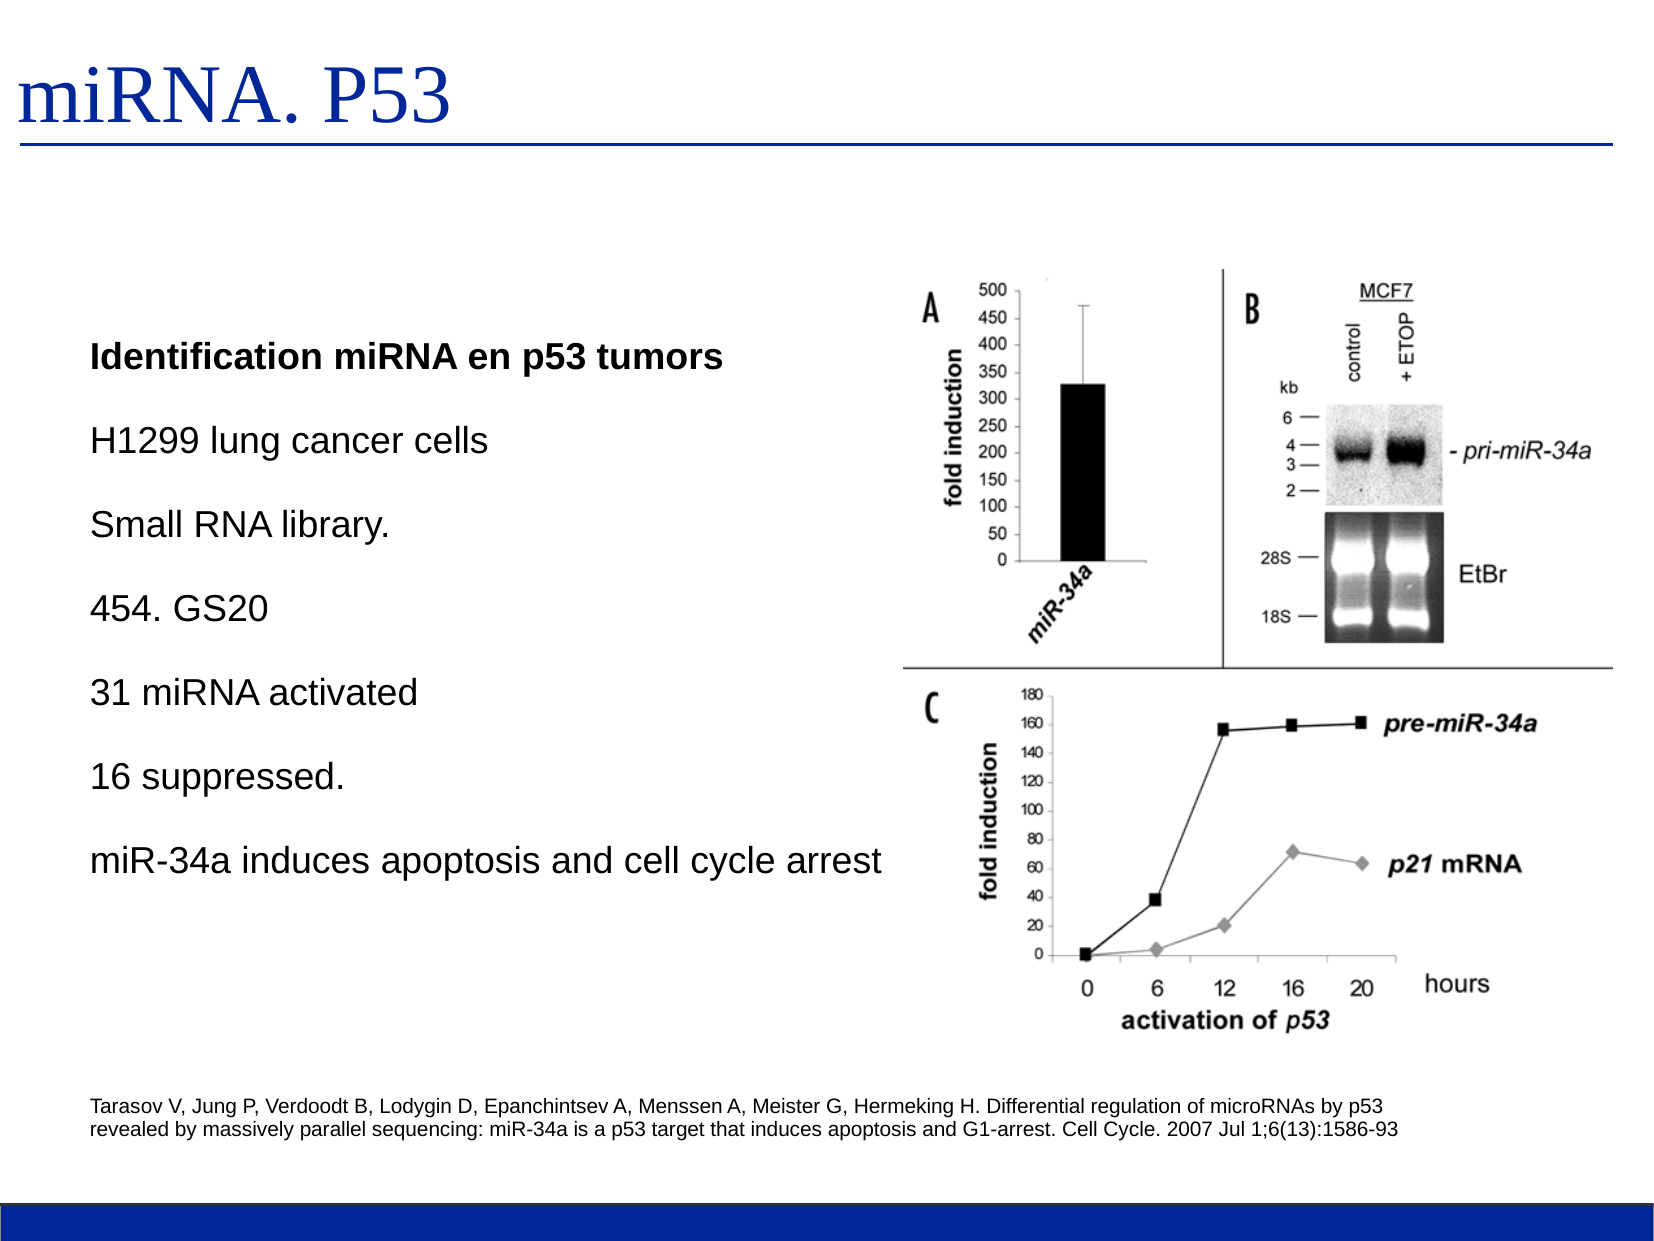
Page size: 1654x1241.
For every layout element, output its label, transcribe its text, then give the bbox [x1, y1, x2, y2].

title miRNA. P53 [17, 0, 1589, 198]
text_box Tarasov V, Jung P, Verdoodt B, Lodygin D, Epanchintsev A, Menssen A, Meister G, Hermeking H. Differential regulation of microRNAs by p53 revealed by massively parallel sequencing: miR-34a is a p53 target that induces apoptosis and G1-arrest. Cell Cycle. 2007 Jul 1;6(13):1586-93 [75, 1087, 1426, 1150]
picture [903, 269, 1613, 1051]
text_box Identification miRNA en p53 tumors H1299 lung cancer cells Small RNA library. 454. GS20 31 miRNA activated 16 suppressed. miR-34a induces apoptosis and cell cycle arrest [75, 328, 897, 889]
